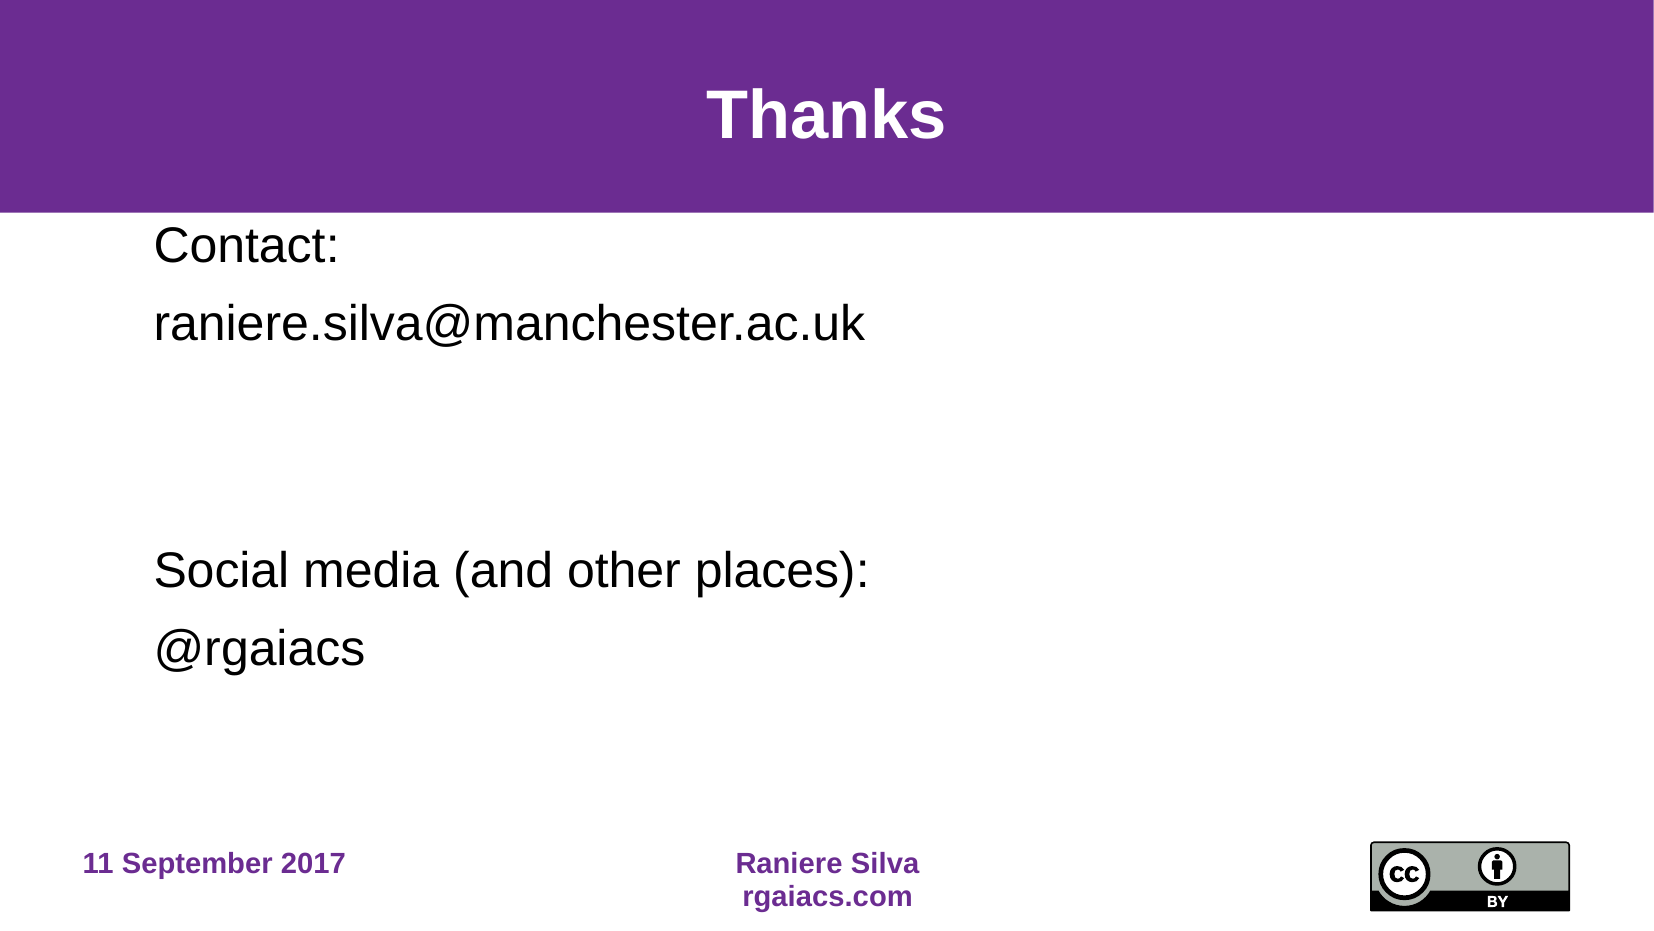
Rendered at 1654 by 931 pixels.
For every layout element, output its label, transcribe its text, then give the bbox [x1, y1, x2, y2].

list Contact: raniere.silva@manchester.ac.uk [82, 217, 1571, 514]
list Social media (and other places): @rgaiacs [82, 542, 1571, 839]
title Thanks [82, 37, 1571, 193]
